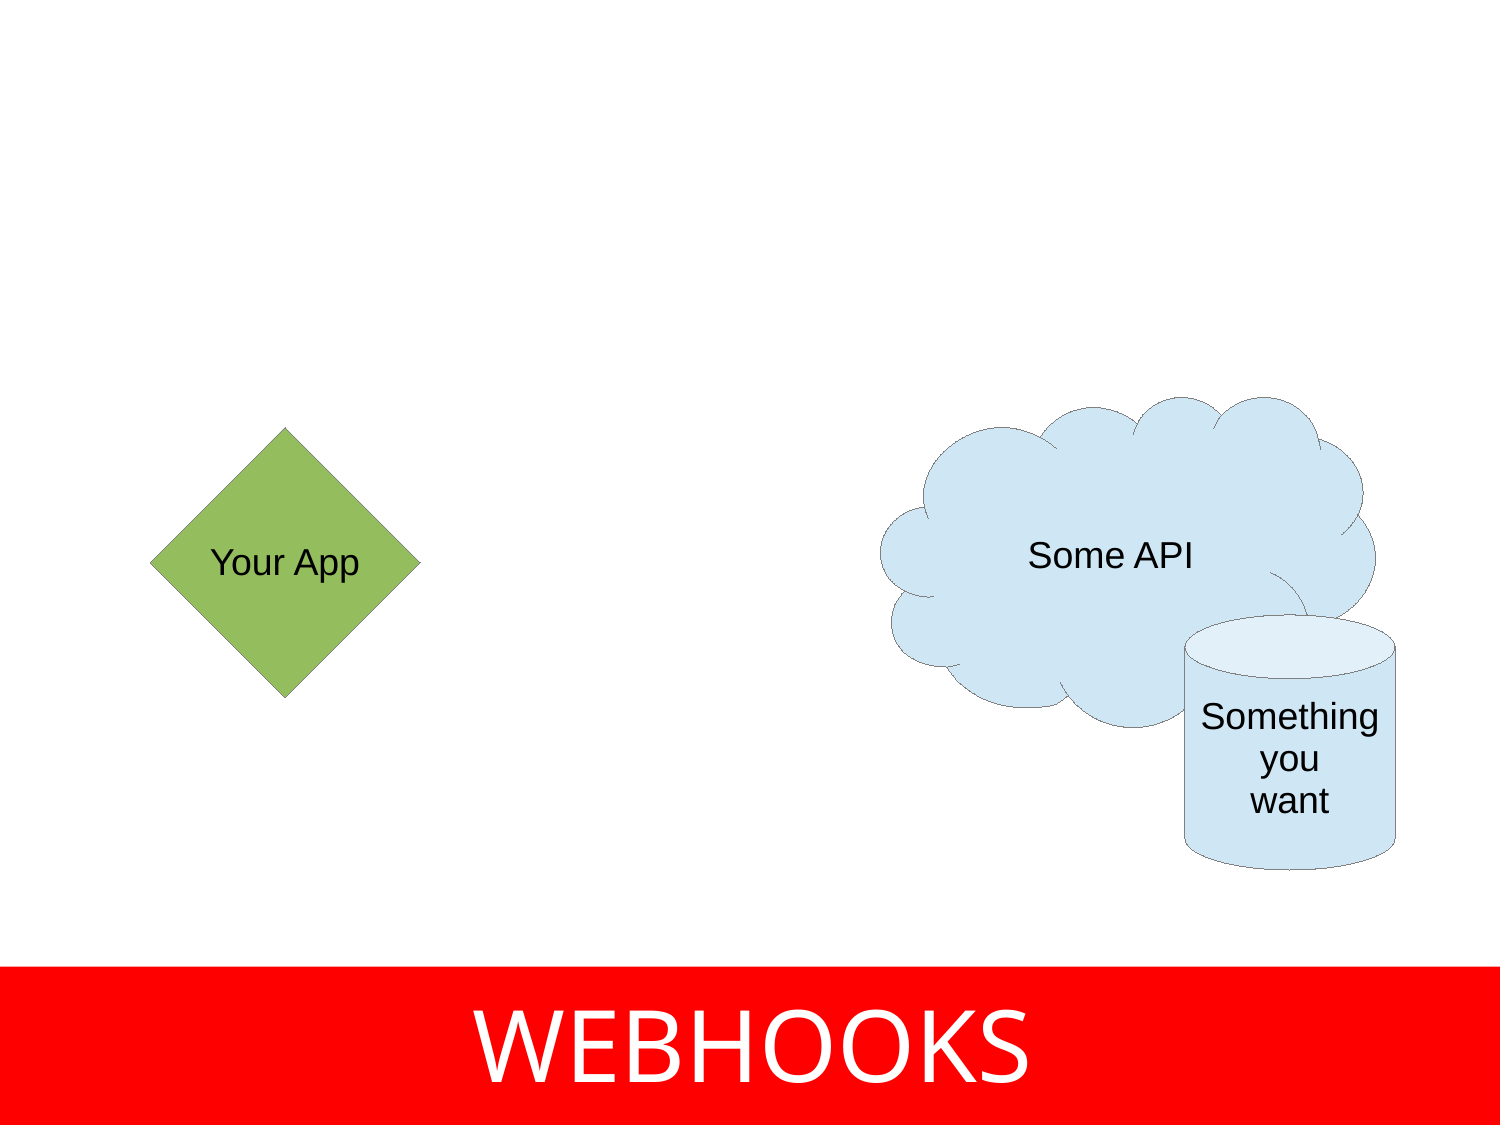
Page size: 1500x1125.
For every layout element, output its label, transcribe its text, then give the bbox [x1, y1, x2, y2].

text_box Something you want [1184, 647, 1396, 871]
text_box Your App [150, 427, 421, 698]
list WEBHOOKS [28, 974, 1478, 1111]
text_box Some API [880, 397, 1376, 728]
